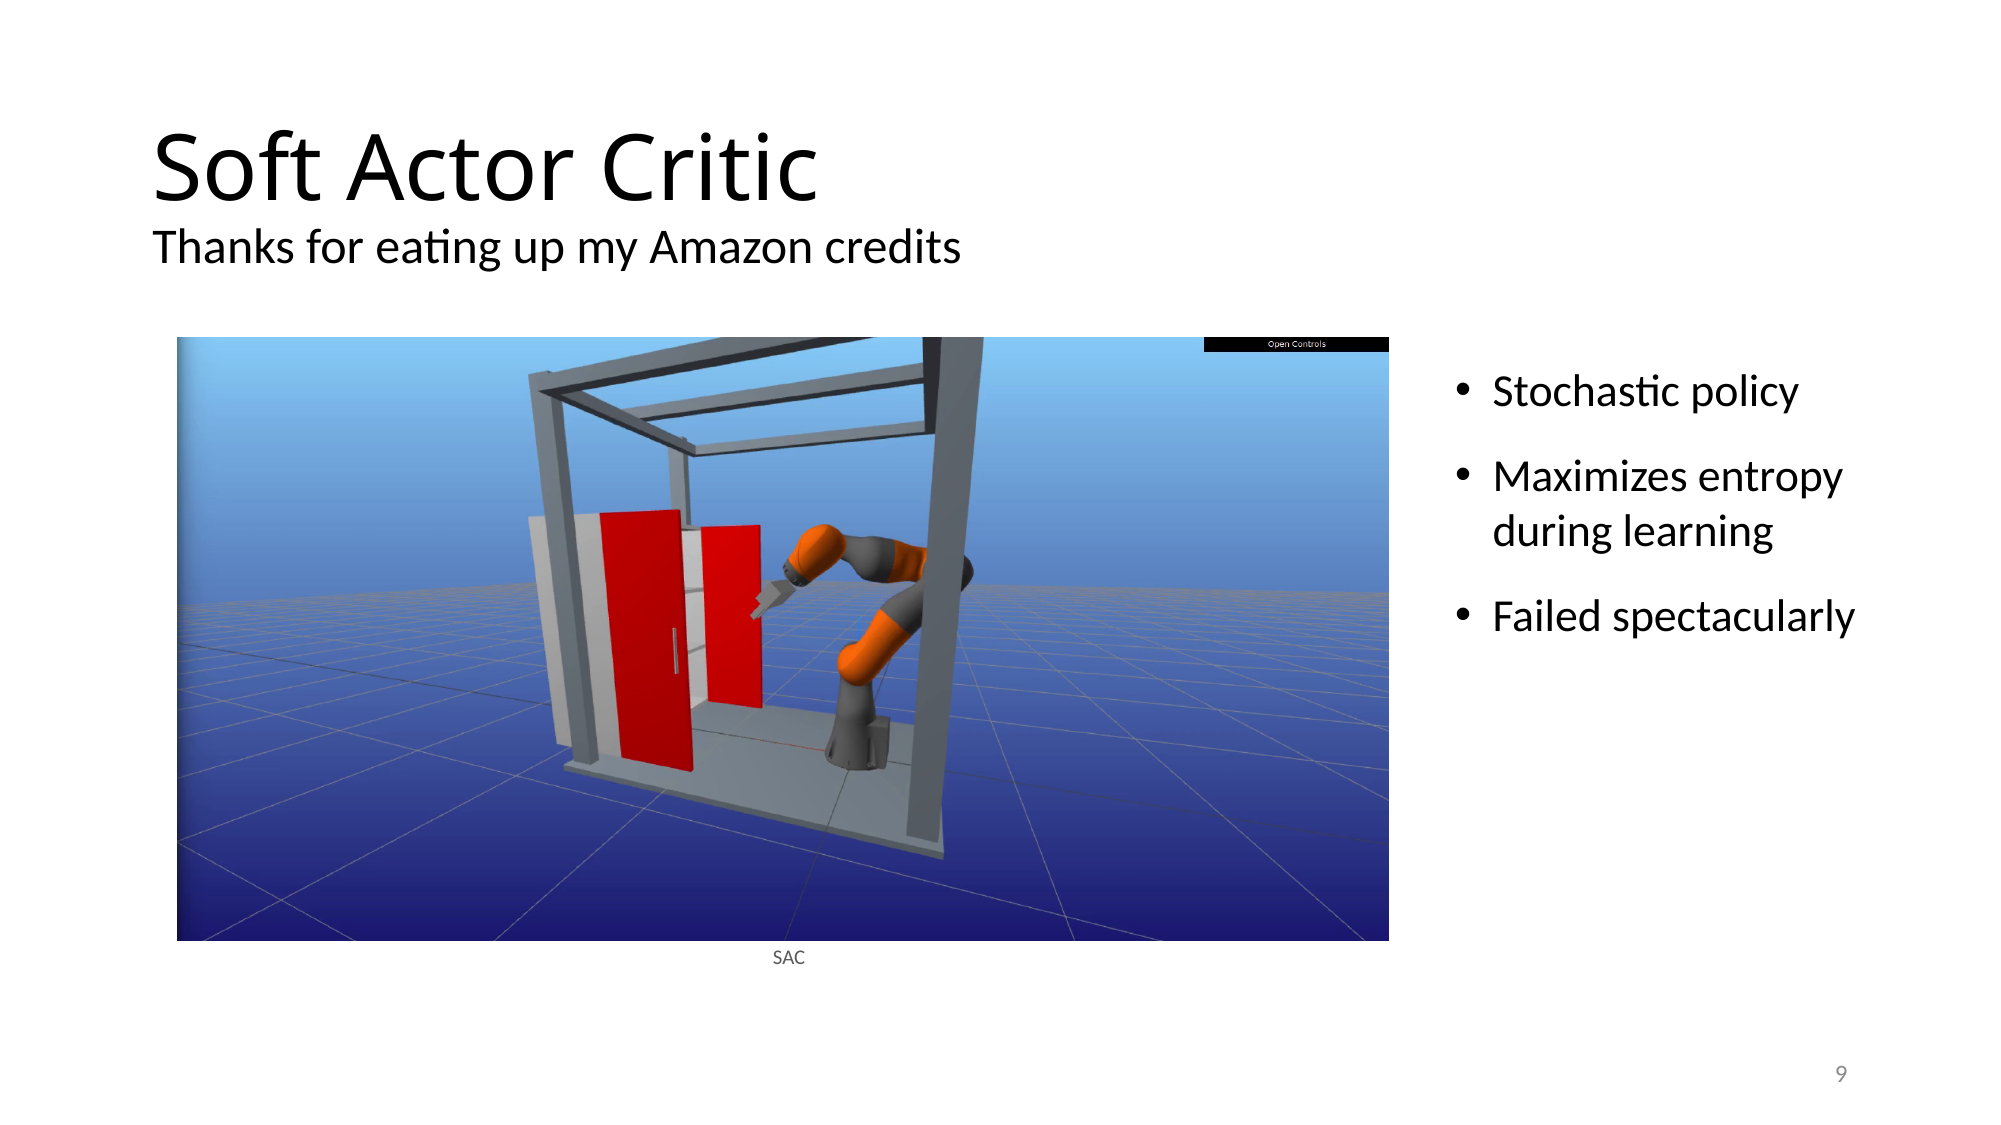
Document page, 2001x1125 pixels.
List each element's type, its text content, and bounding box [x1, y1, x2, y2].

text_box SAC [569, 936, 1008, 977]
title Soft Actor Critic Thanks for eating up my Amazon credits [137, 89, 1863, 307]
text_box [176, 336, 1390, 942]
list Stochastic policy Maximizes entropy during learning Failed spectacularly [1440, 353, 1951, 1029]
slide_number <number> [1412, 1042, 1863, 1103]
